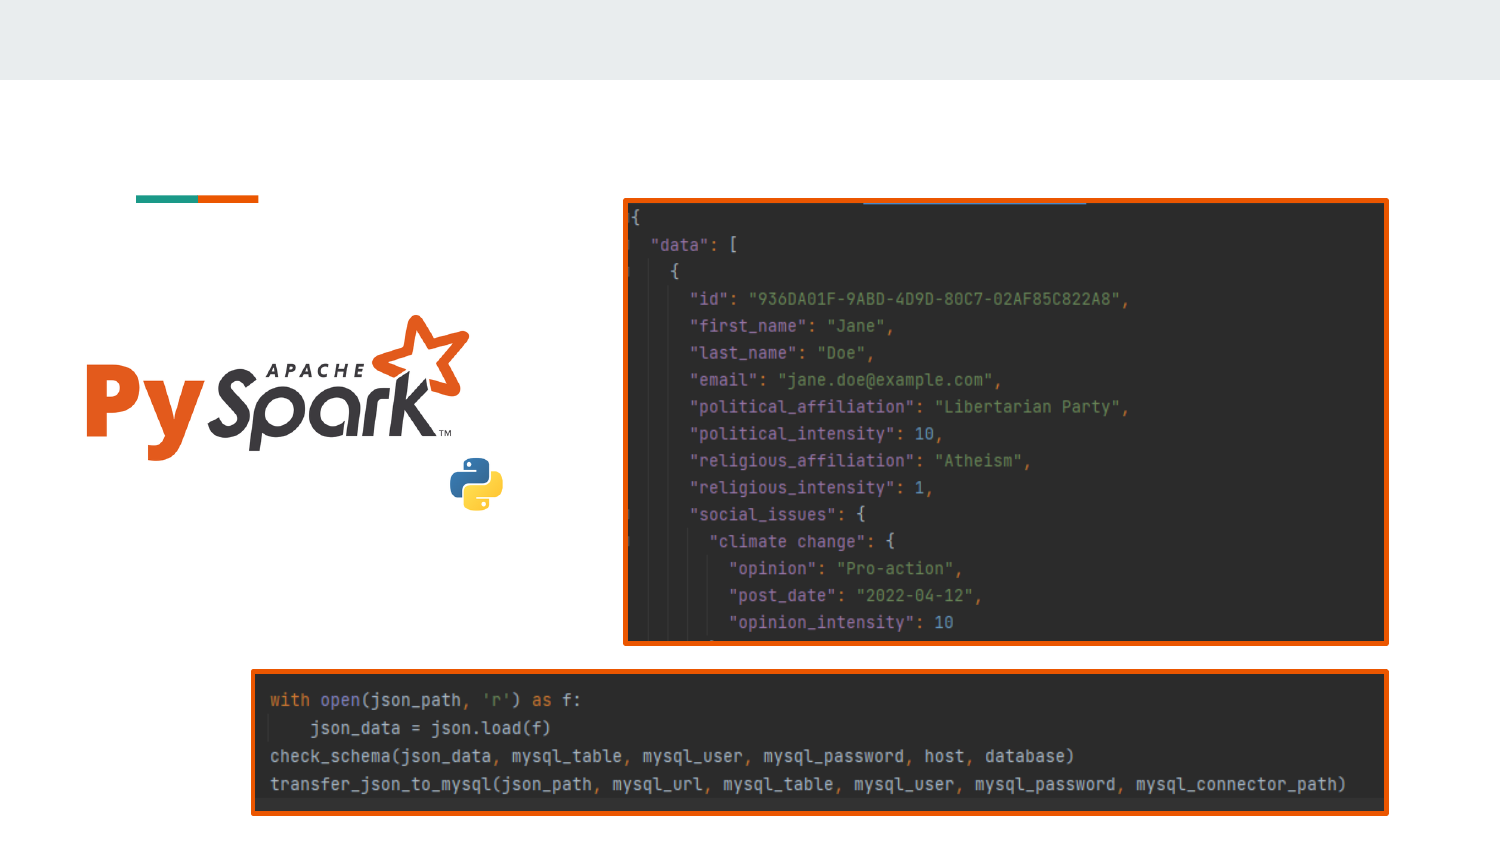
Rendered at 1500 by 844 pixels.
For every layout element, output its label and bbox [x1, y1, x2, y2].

picture [627, 202, 1384, 642]
picture [50, 288, 527, 556]
picture [255, 673, 1384, 812]
